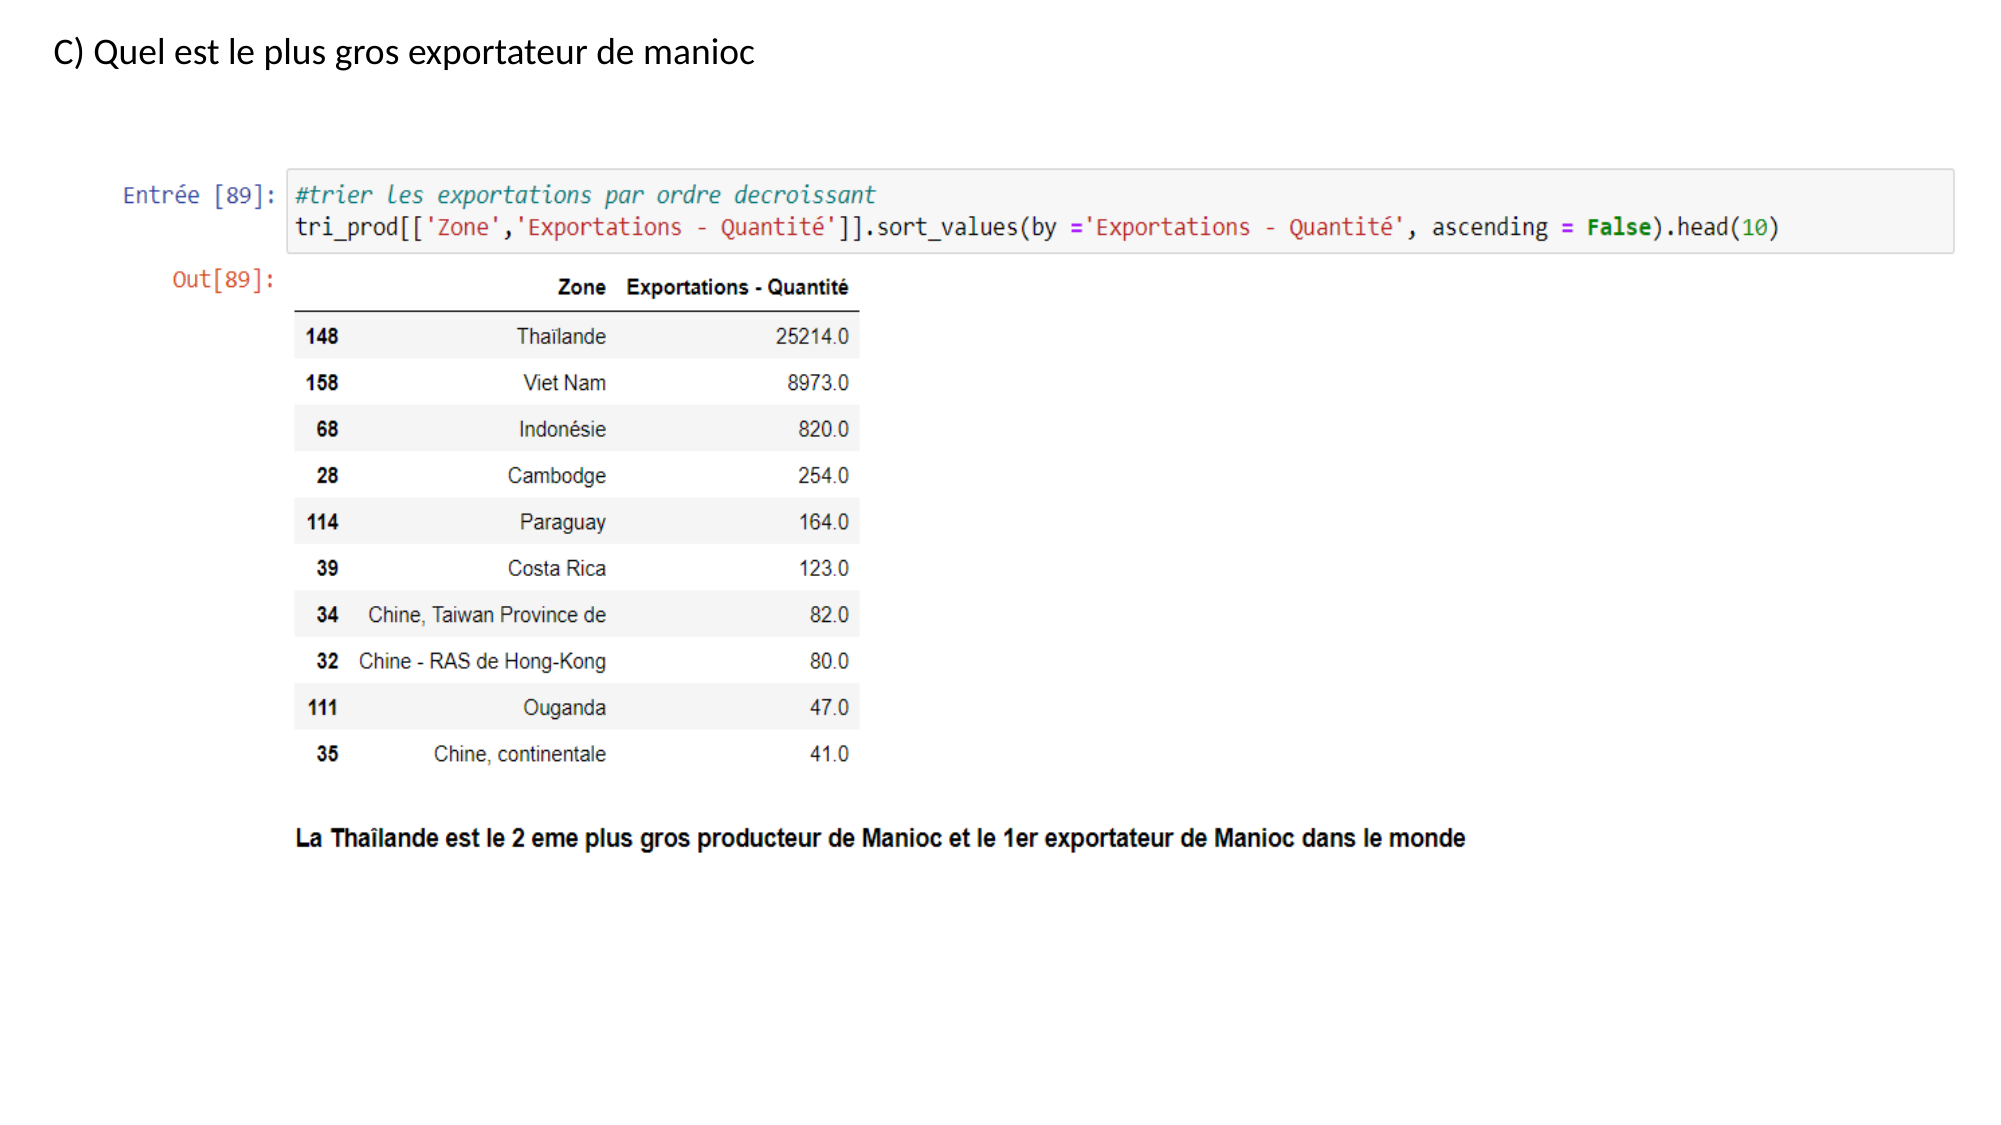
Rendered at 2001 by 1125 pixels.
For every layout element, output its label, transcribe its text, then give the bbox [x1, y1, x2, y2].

picture [92, 144, 1975, 879]
text_box C) Quel est le plus gros exportateur de manioc [38, 19, 1818, 80]
